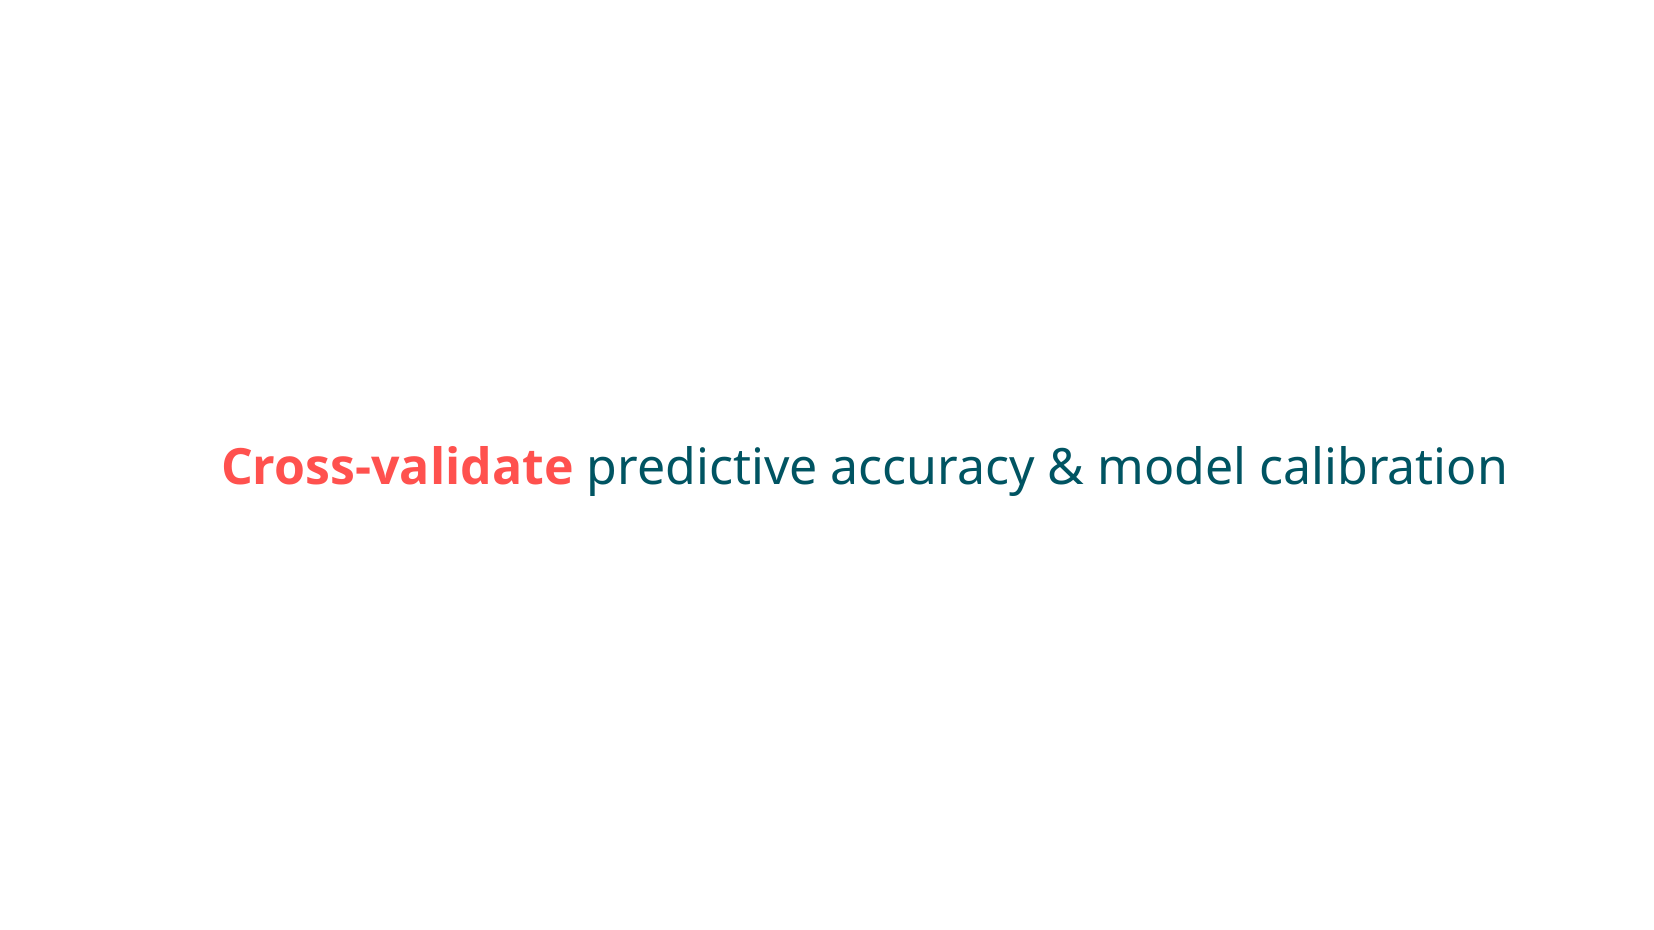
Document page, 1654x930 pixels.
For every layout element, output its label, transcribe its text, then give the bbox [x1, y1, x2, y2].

text_box Cross-validate predictive accuracy & model calibration [206, 423, 1447, 507]
